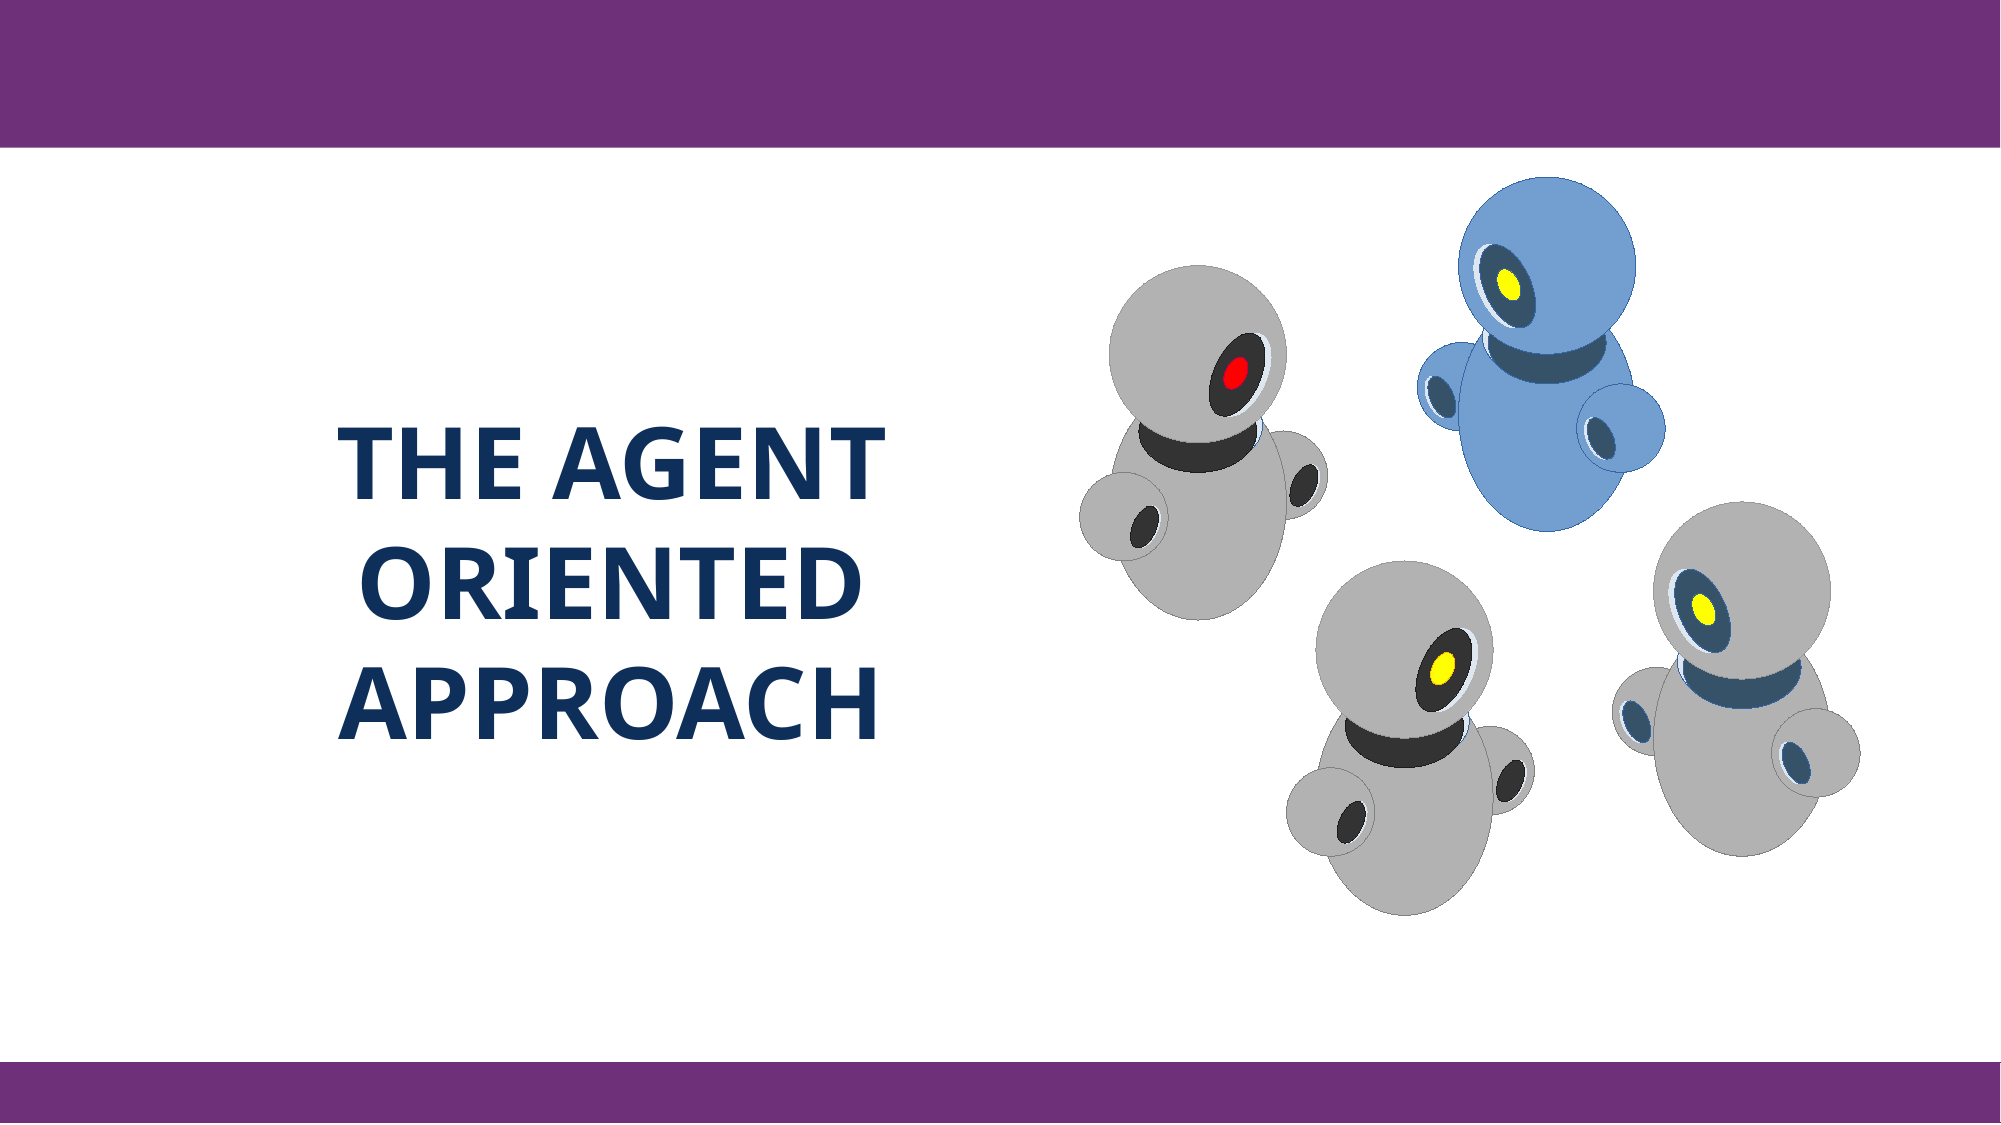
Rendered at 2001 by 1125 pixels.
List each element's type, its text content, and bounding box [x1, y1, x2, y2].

text_box [1612, 501, 1861, 857]
text_box [1417, 177, 1666, 532]
text_box THE AGENT ORIENTED APPROACH [137, 391, 1086, 767]
text_box [1079, 265, 1328, 621]
text_box [1286, 560, 1535, 916]
